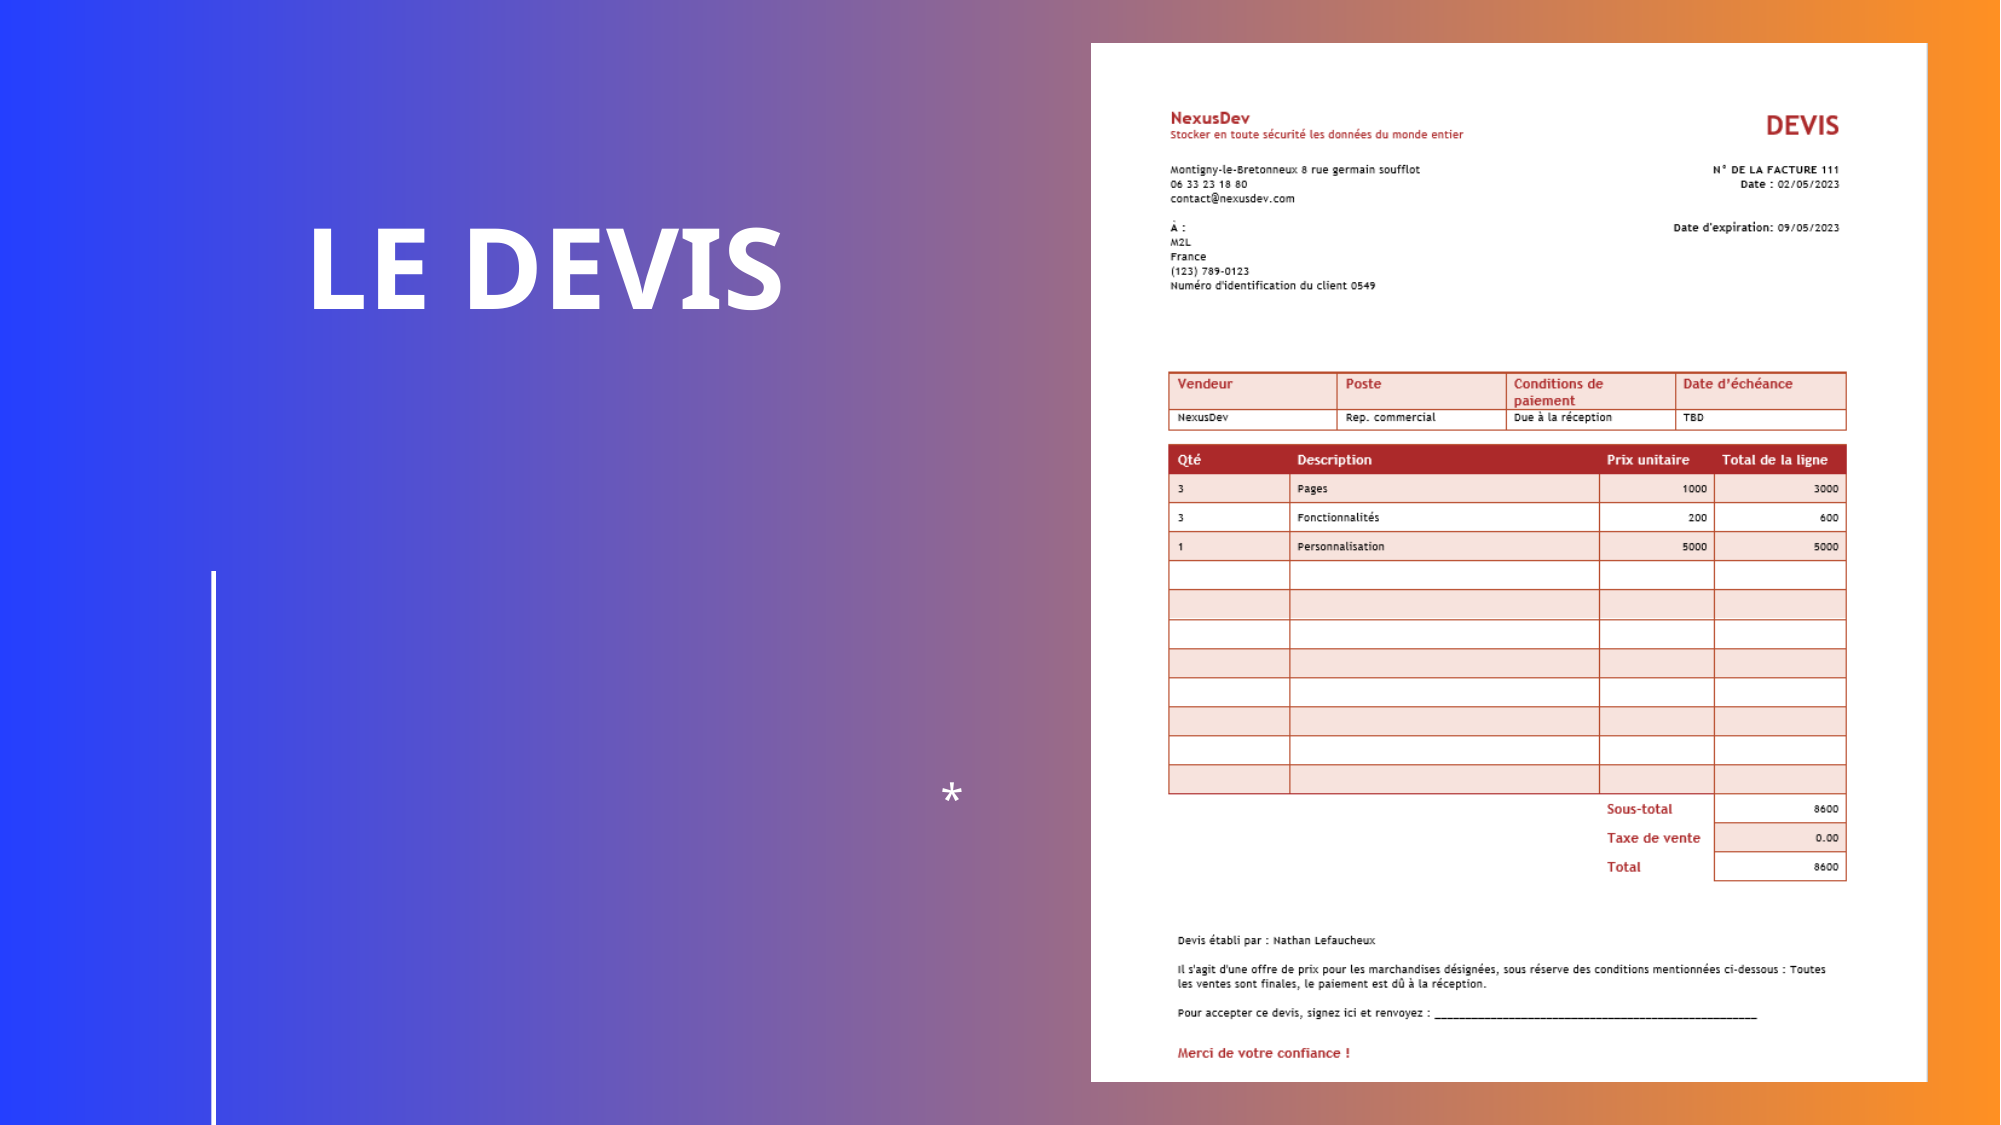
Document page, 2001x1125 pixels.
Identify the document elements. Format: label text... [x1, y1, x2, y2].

subtitle * [925, 771, 1091, 968]
picture [1091, 43, 1928, 1082]
title Le devis [0, 177, 1091, 342]
